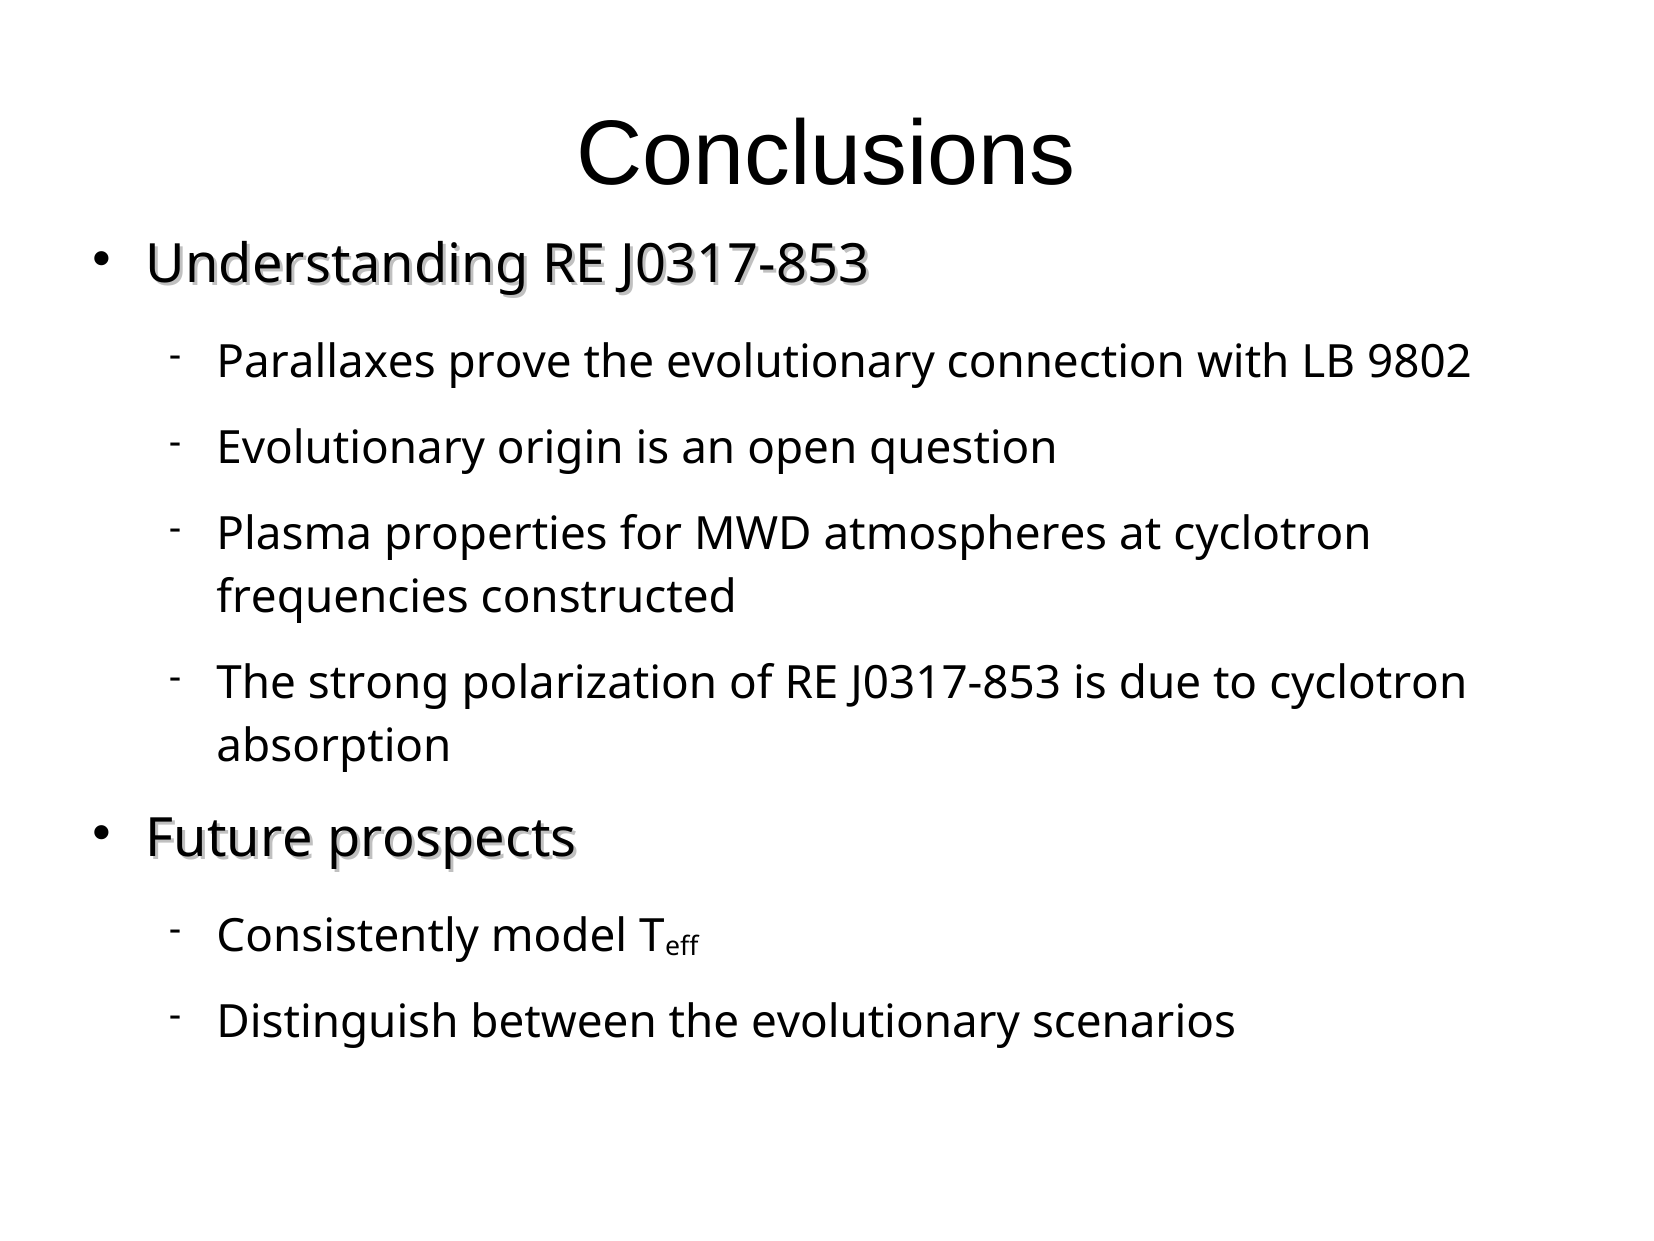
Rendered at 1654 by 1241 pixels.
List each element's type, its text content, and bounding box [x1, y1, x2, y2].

title Conclusions [82, 49, 1571, 224]
list Understanding RE J0317-853 Parallaxes prove the evolutionary connection with LB 9802 Evolutionary origin is an open question Plasma properties for MWD atmospheres at cyclotron frequencies constructed The strong polarization of RE J0317-853 is due to cyclotron absorption Future prospects Consistently model Teff Distinguish between the evolutionary scenarios [74, 224, 1571, 1094]
